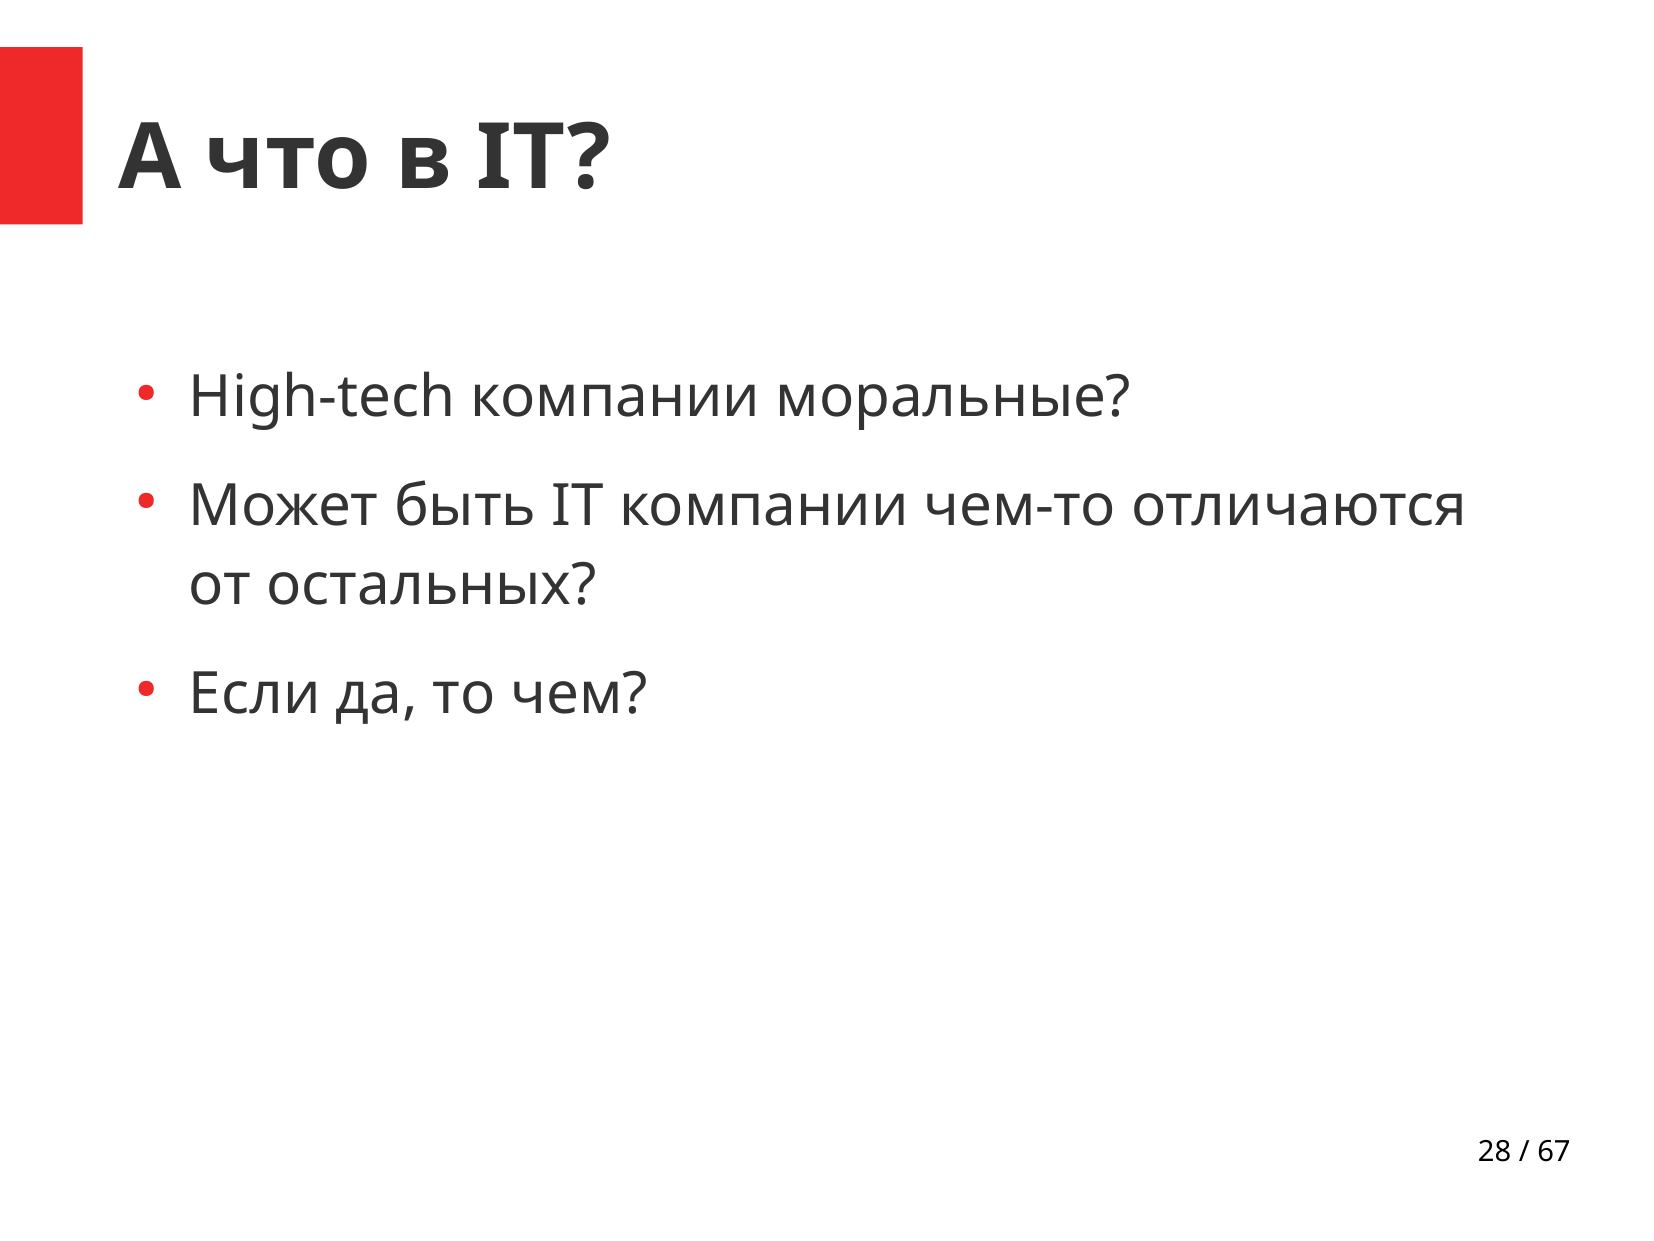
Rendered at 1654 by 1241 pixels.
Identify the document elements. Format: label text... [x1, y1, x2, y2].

title А что в IT? [118, 49, 1571, 257]
list High-tech компании моральные? Может быть IT компании чем-то отличаются от остальных? Если да, то чем? [118, 354, 1536, 1074]
